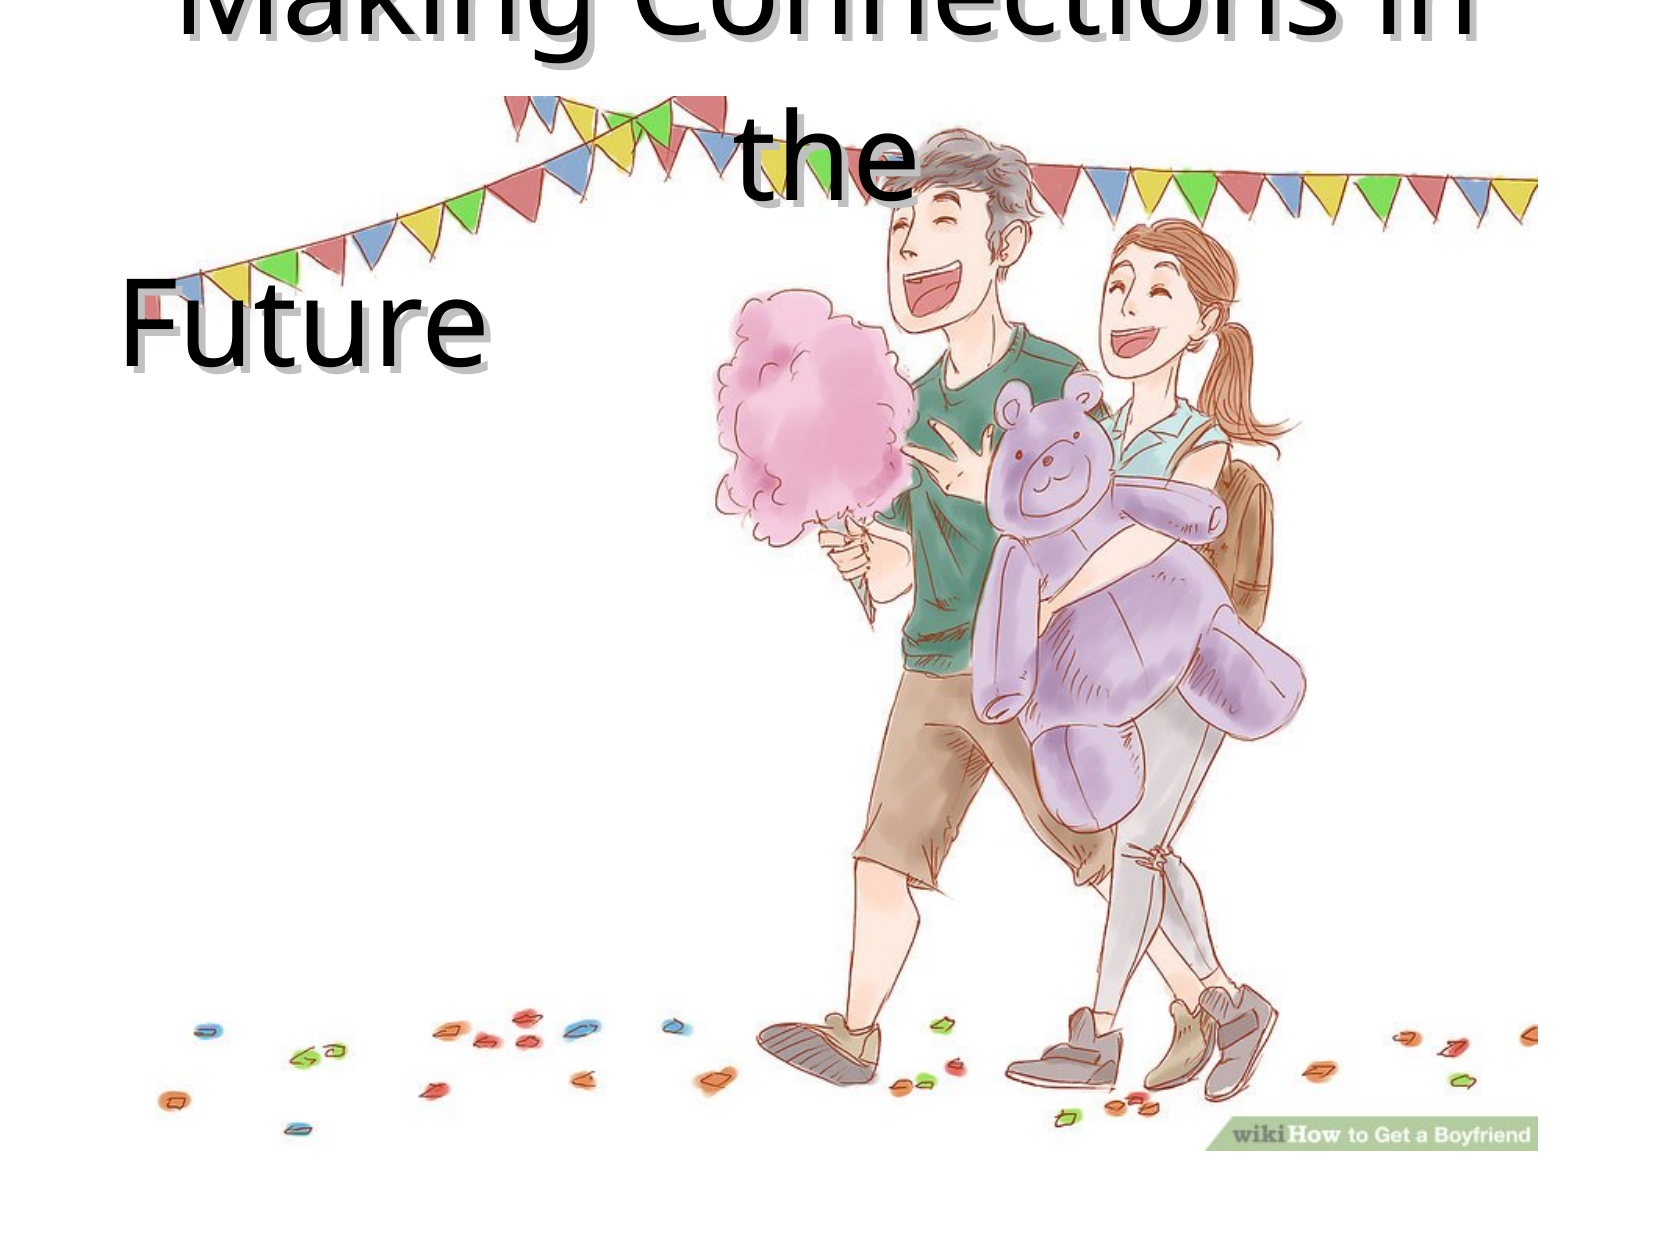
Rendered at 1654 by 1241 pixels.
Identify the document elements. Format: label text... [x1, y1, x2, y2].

title Making Connections in the Future [82, 13, 1571, 292]
picture [131, 292, 1538, 1151]
